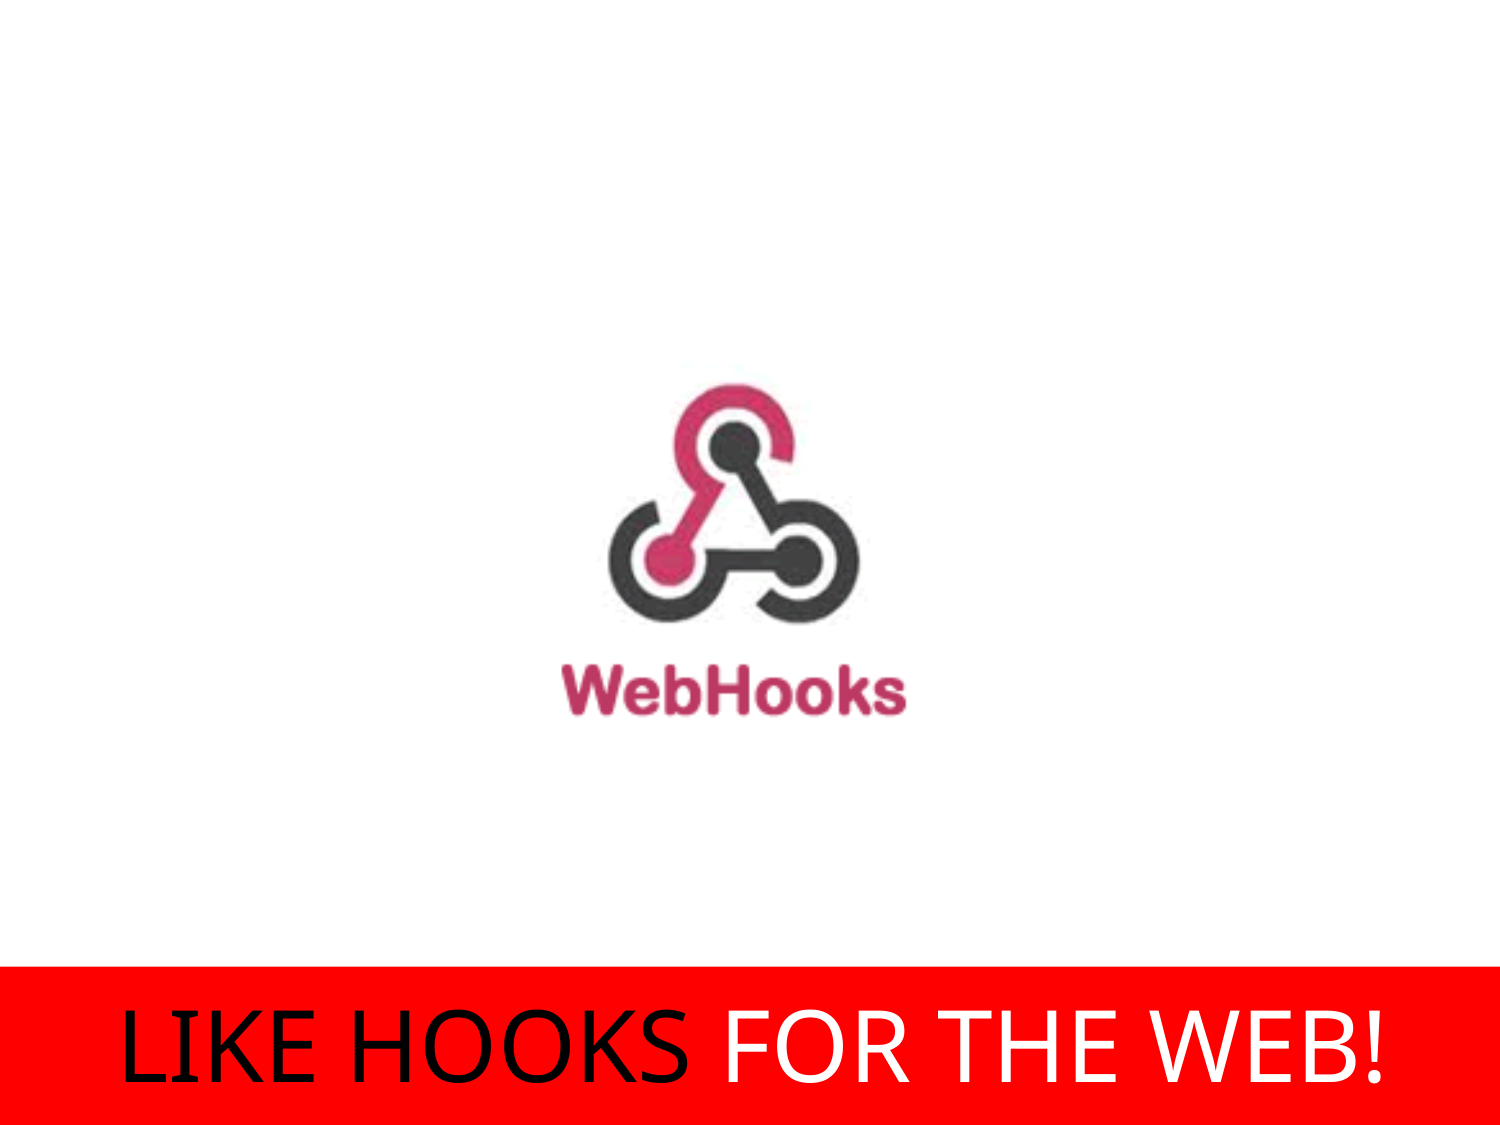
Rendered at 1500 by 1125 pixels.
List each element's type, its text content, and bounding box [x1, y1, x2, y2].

list LIKE HOOKS FOR THE WEB! [28, 974, 1478, 1111]
picture [365, 284, 1135, 811]
